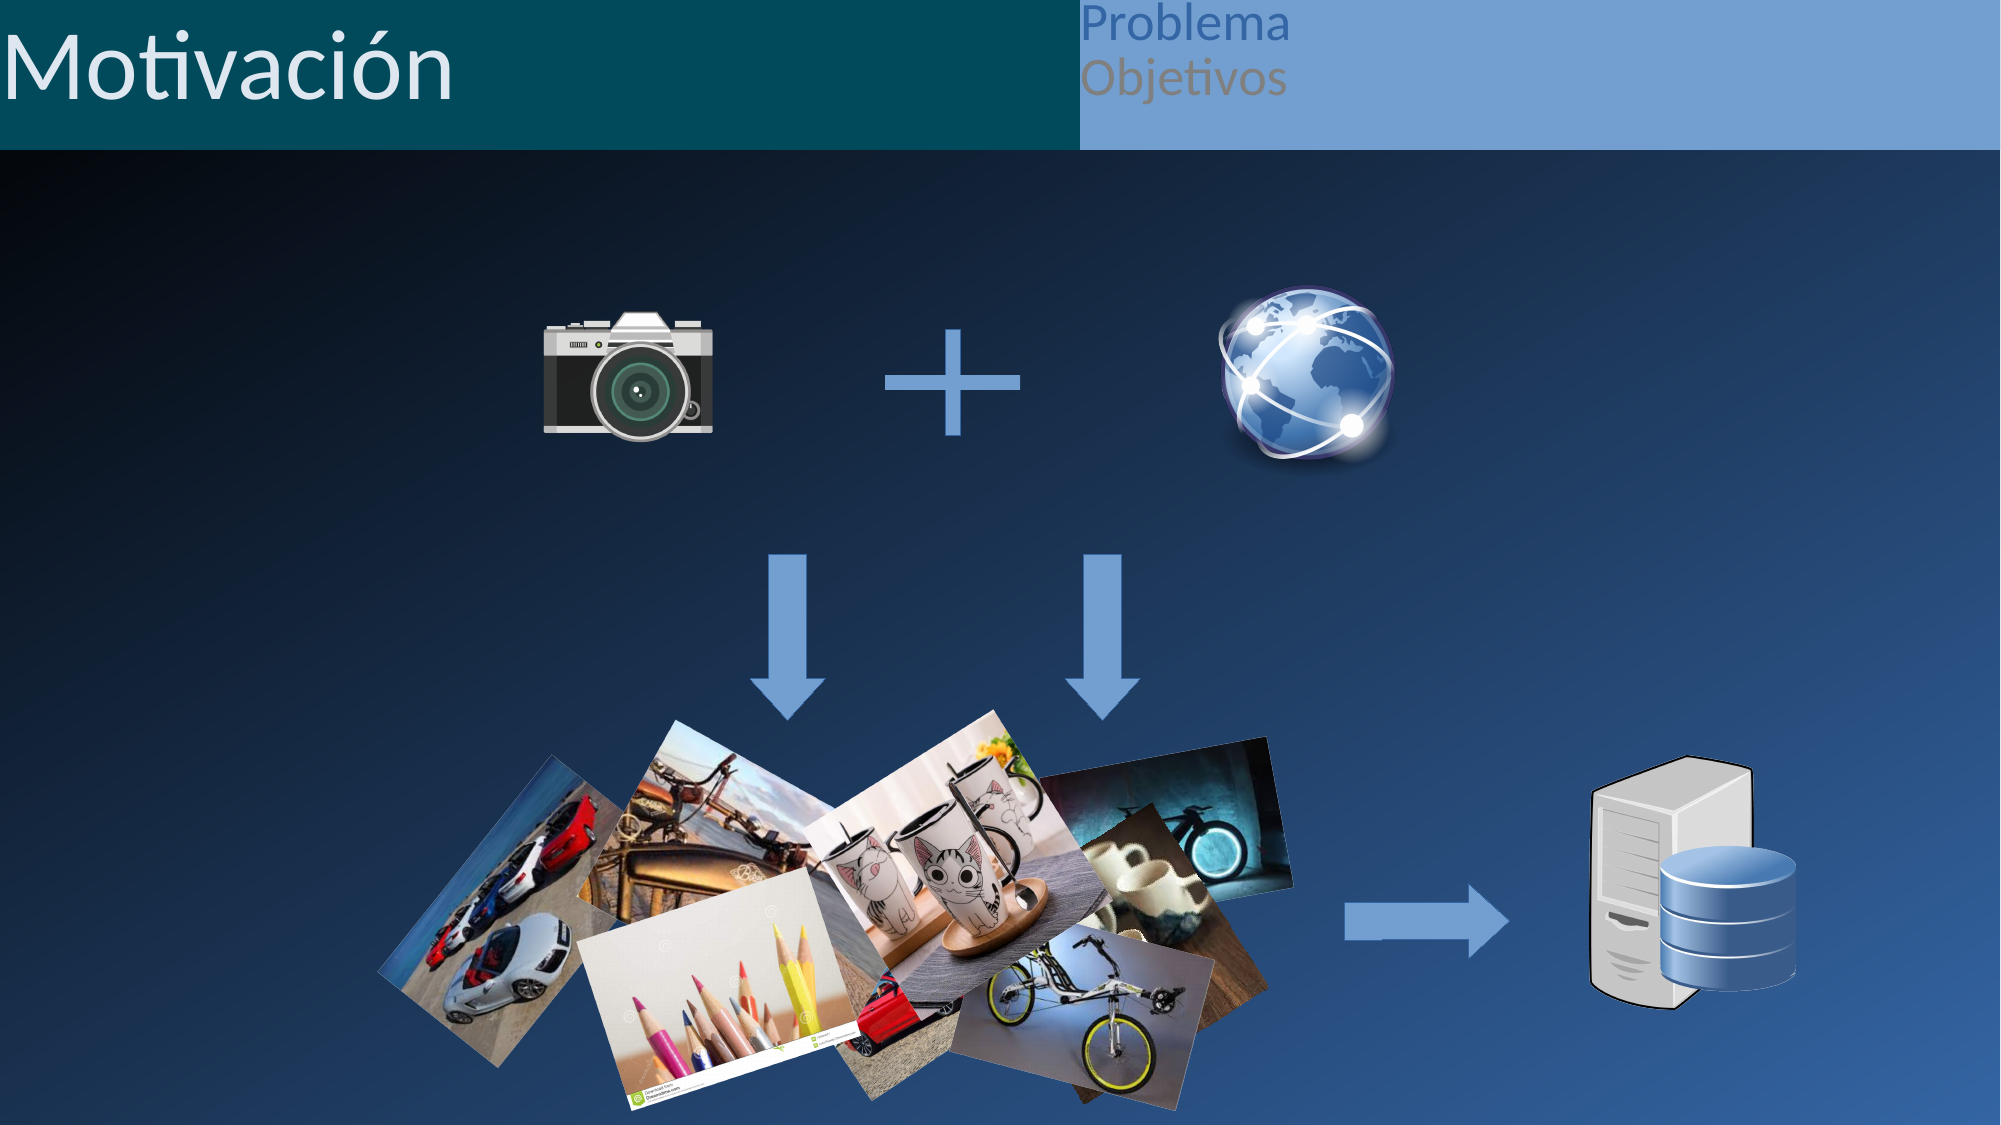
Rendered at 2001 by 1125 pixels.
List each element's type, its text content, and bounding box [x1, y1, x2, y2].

text_box [1065, 554, 1141, 721]
picture [377, 709, 1294, 1111]
picture [536, 284, 721, 469]
title Motivación [0, 0, 1080, 150]
picture [1200, 269, 1411, 480]
title Problema Objetivos [1080, 0, 2001, 150]
picture [1589, 755, 1796, 1010]
text_box [1344, 883, 1510, 959]
text_box [750, 554, 826, 721]
text_box [885, 329, 1021, 436]
